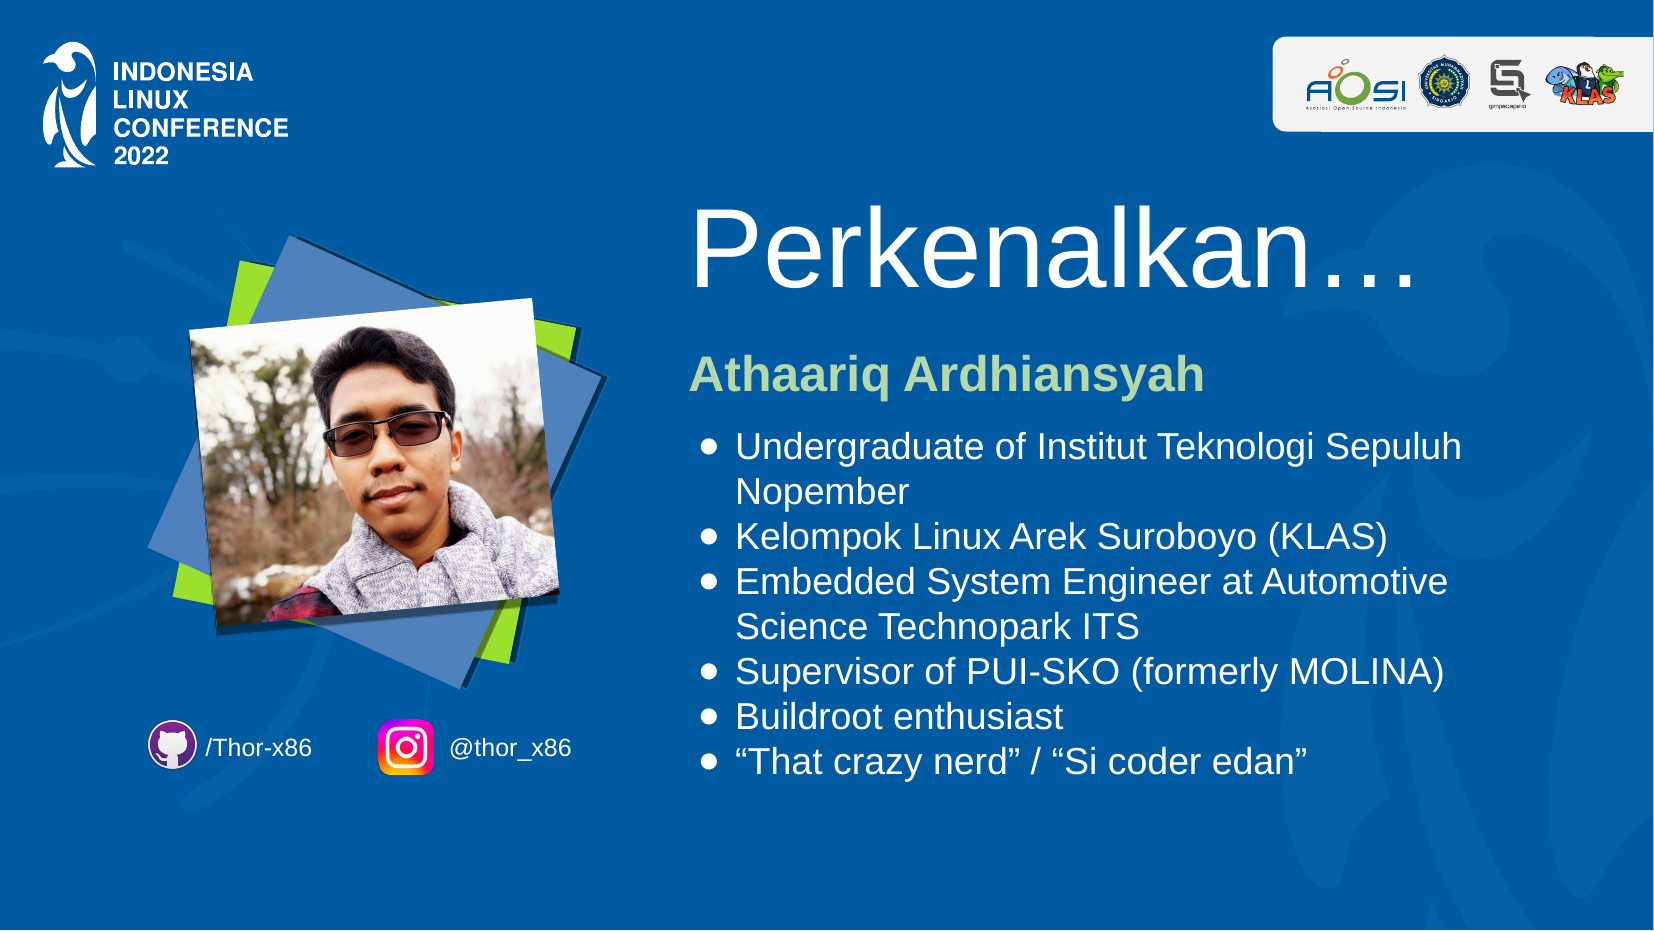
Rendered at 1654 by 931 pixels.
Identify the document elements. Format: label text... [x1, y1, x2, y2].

picture [378, 719, 433, 775]
picture [188, 297, 560, 627]
picture [1545, 62, 1624, 105]
text_box [147, 438, 214, 606]
text_box [288, 599, 522, 690]
picture [1417, 54, 1471, 108]
picture [144, 716, 190, 772]
text_box [226, 235, 458, 326]
text_box Perkenalkan… [688, 174, 1439, 311]
text_box /Thor-x86 [190, 716, 342, 777]
text_box Athaariq Ardhiansyah Undergraduate of Institut Teknologi Sepuluh Nopember Kelompok Linux Arek Suroboyo (KLAS) Embedded System Engineer at Automotive Science Technopark ITS Supervisor of PUI-SKO (formerly MOLINA) Buildroot enthusiast “That crazy nerd” / “Si coder edan” [688, 341, 1587, 826]
text_box [535, 319, 602, 489]
text_box @thor_x86 [433, 716, 605, 777]
